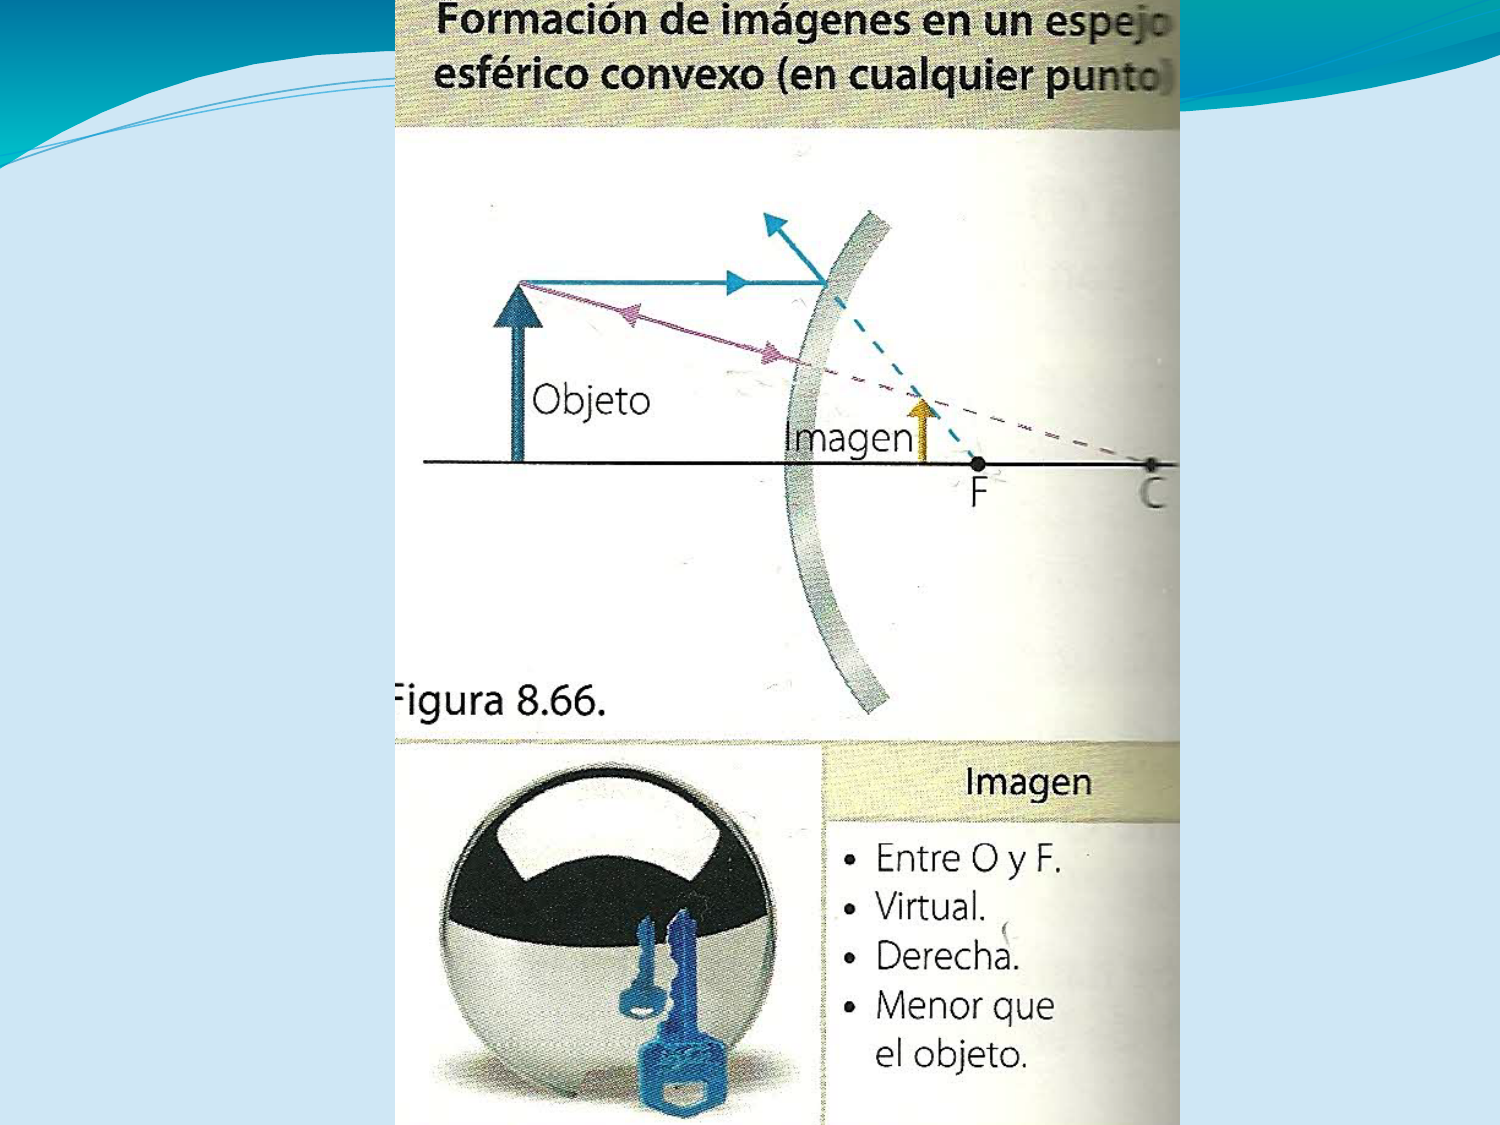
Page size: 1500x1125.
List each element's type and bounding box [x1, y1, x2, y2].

picture [395, 0, 1180, 1125]
